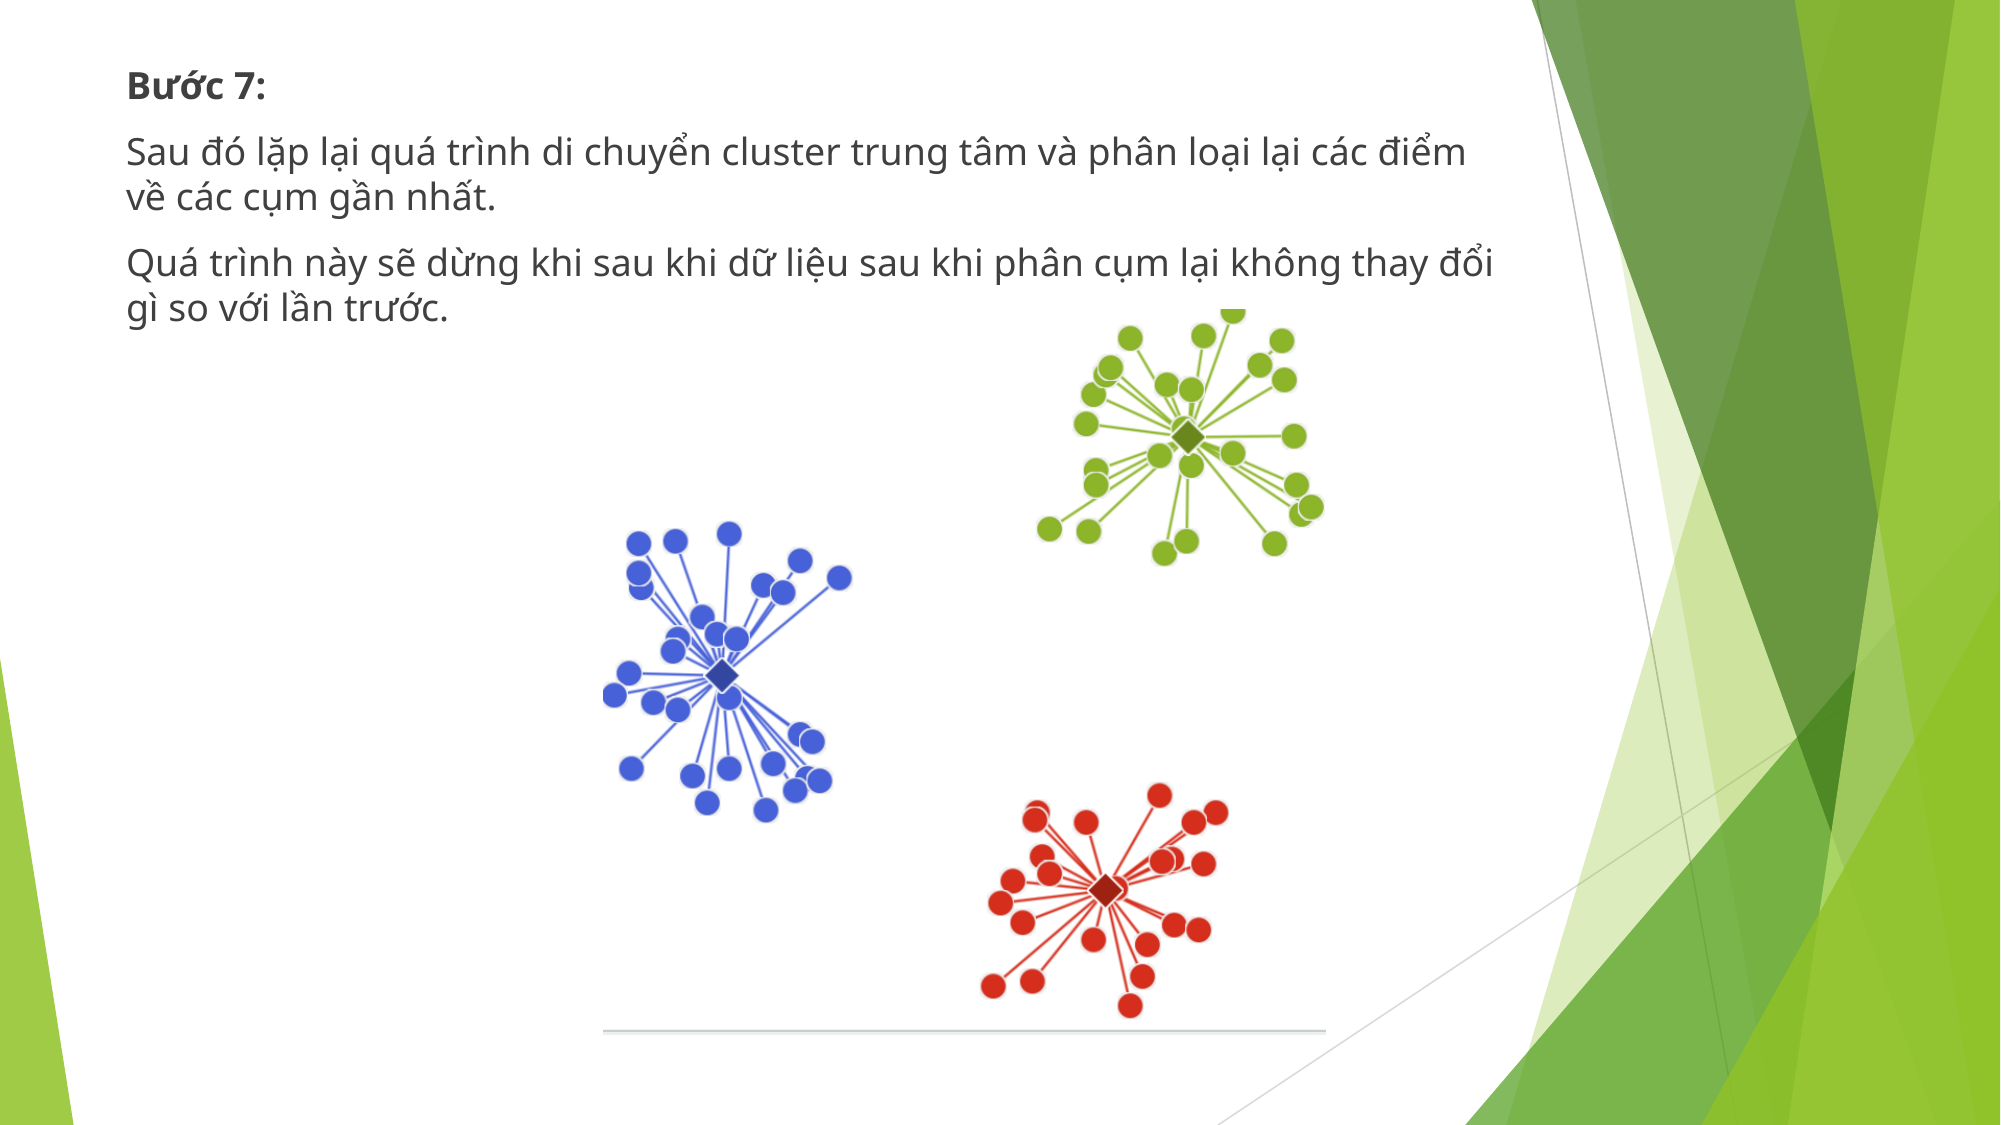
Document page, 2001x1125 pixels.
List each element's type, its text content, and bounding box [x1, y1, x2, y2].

list Bước 7: Sau đó lặp lại quá trình di chuyển cluster trung tâm và phân loại lại các điểm về các cụm gần nhất. Quá trình này sẽ dừng khi sau khi dữ liệu sau khi phân cụm lại không thay đổi gì so với lần trước. [111, 54, 1522, 992]
picture [603, 309, 1326, 1035]
